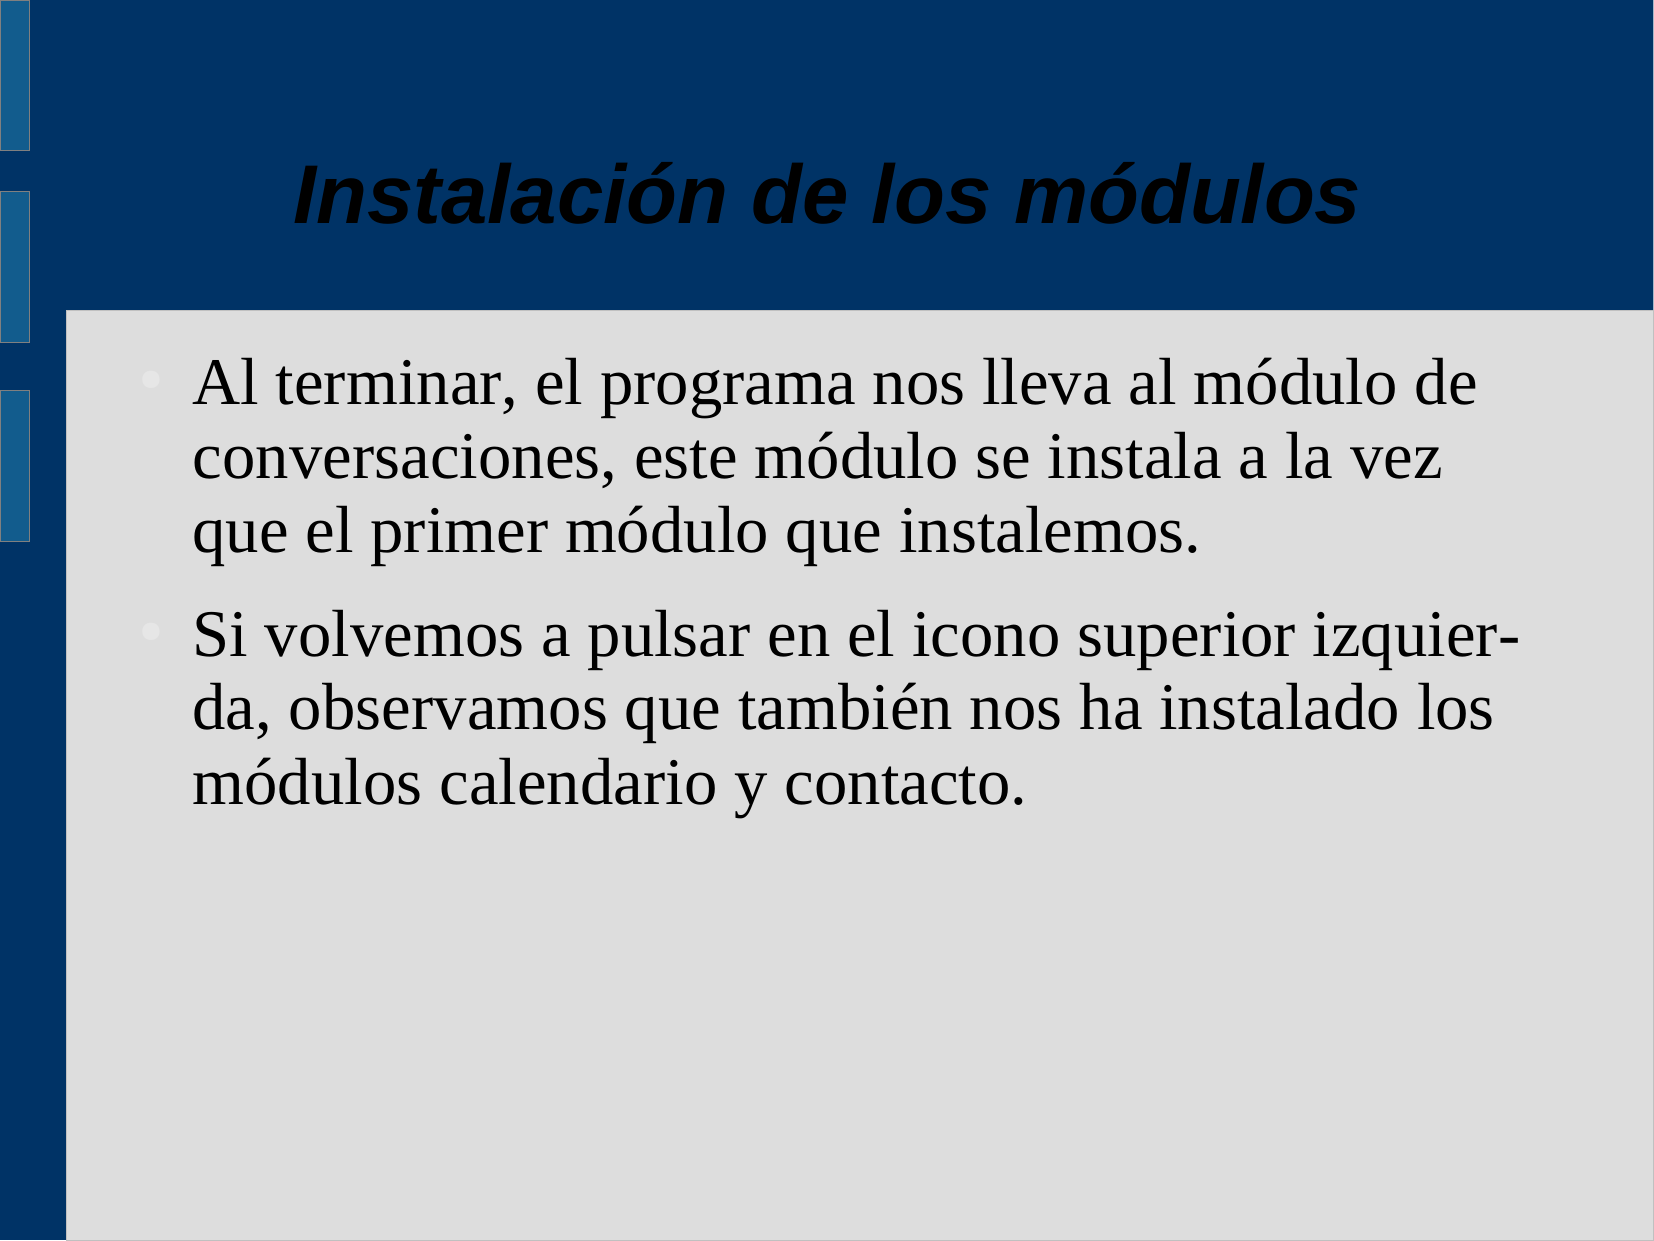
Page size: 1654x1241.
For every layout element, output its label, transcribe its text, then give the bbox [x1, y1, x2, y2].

list Al terminar, el programa nos lleva al módulo de conversaciones, este módulo se instala a la vez que el primer módulo que instalemos. Si volvemos a pulsar en el icono superior izquier-da, observamos que también nos ha instalado los módulos calendario y contacto. [121, 344, 1534, 1127]
title Instalación de los módulos [121, 91, 1534, 299]
